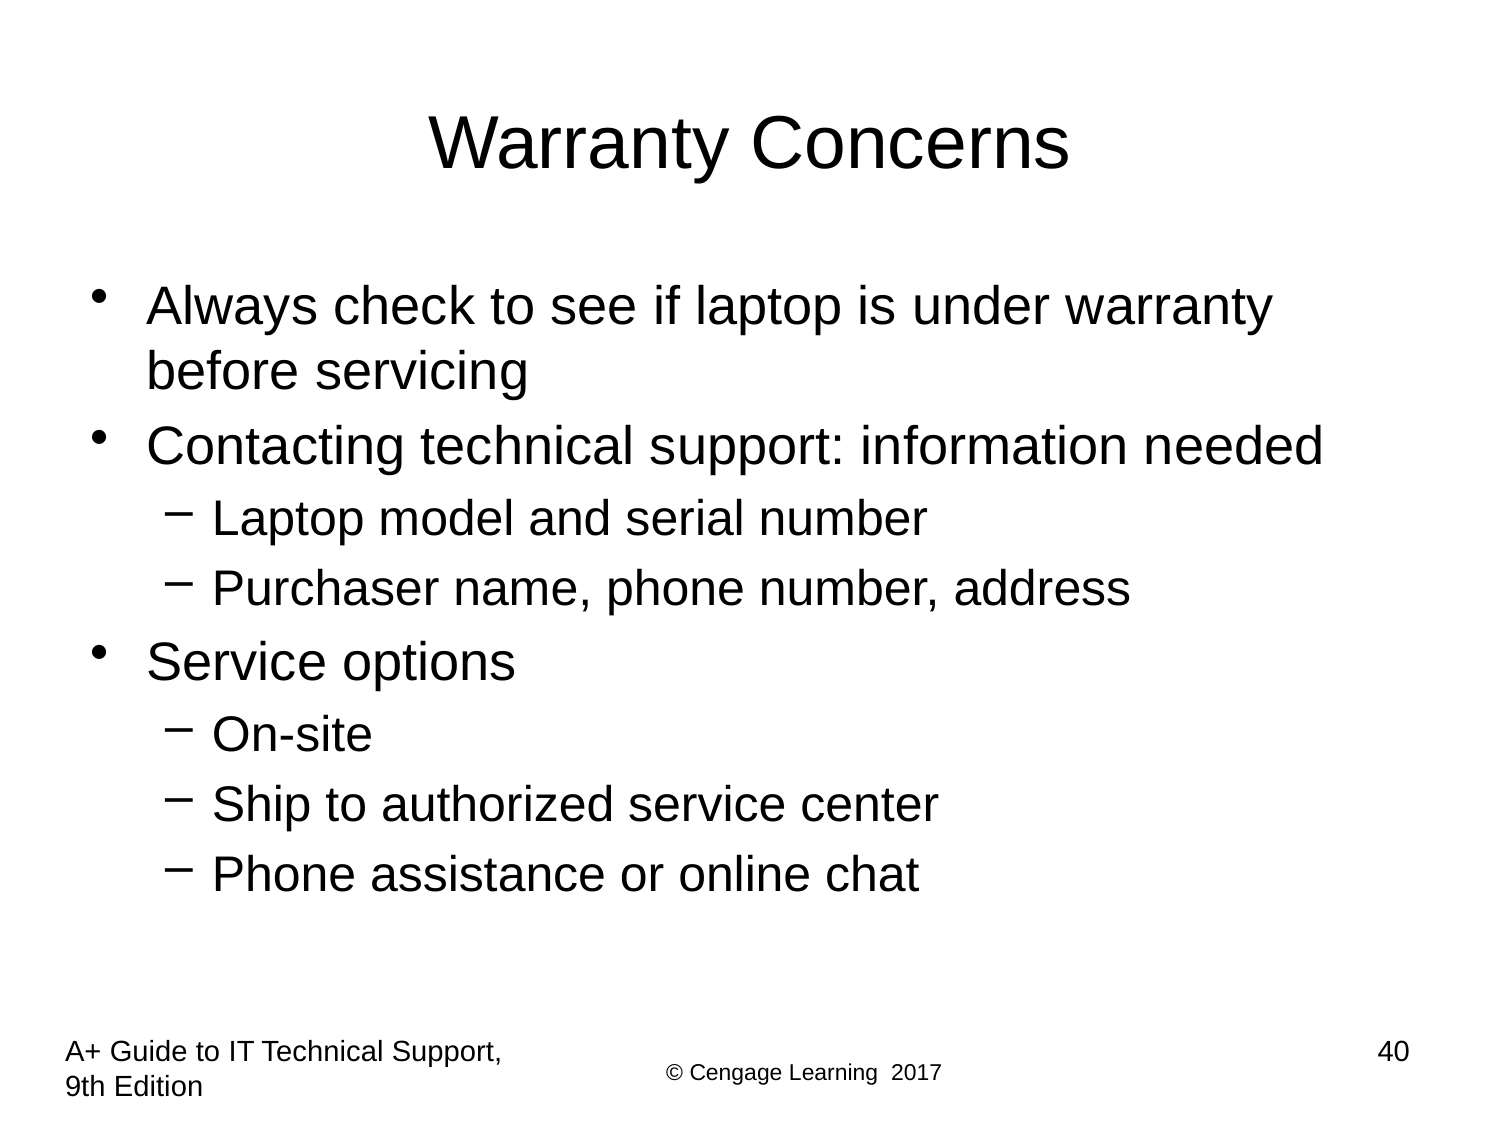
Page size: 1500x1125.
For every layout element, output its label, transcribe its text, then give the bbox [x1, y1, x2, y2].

title Warranty Concerns [75, 45, 1425, 233]
slide_number <number> [1074, 1024, 1425, 1103]
list Always check to see if laptop is under warranty before servicing Contacting technical support: information needed Laptop model and serial number Purchaser name, phone number, address Service options On-site Ship to authorized service center Phone assistance or online chat [75, 262, 1425, 1005]
footer A+ Guide to IT Technical Support, 9th Edition [50, 1025, 550, 1104]
